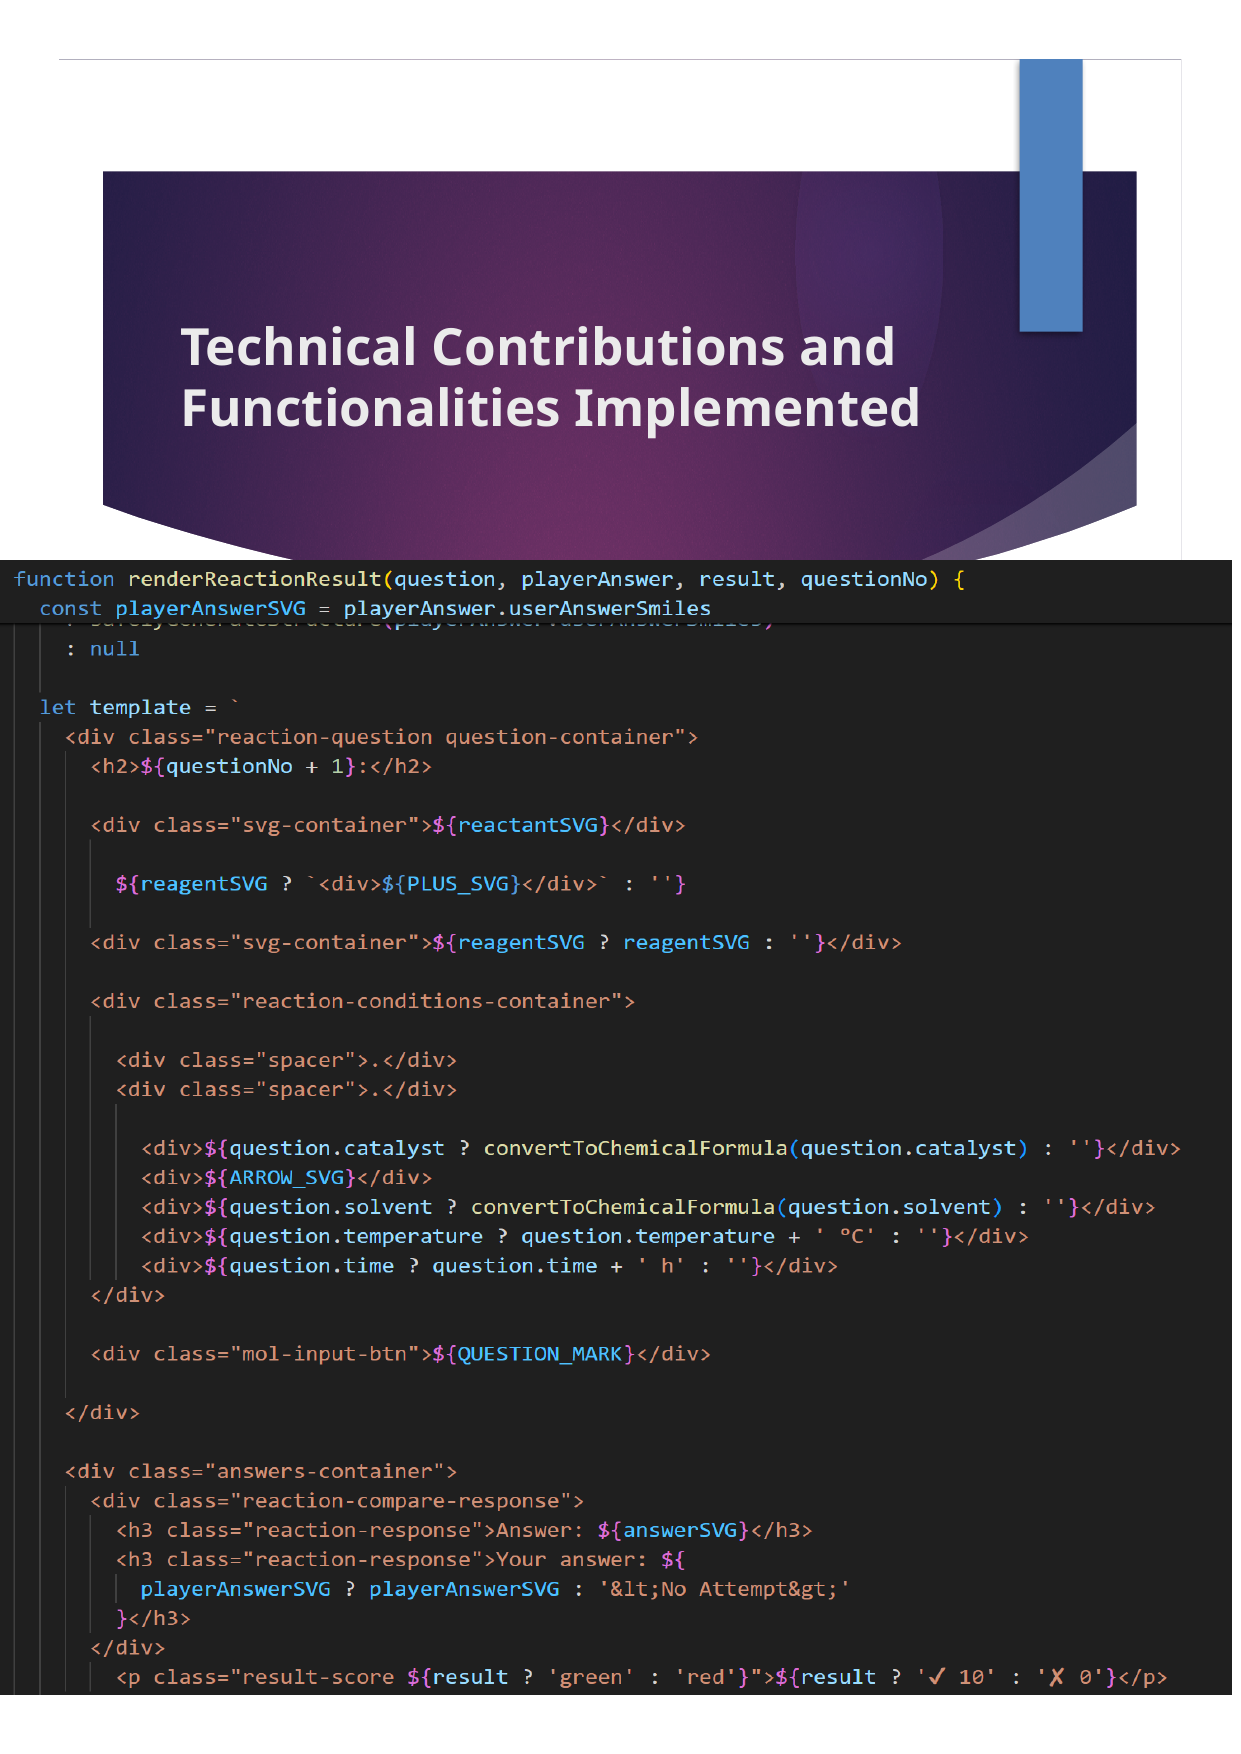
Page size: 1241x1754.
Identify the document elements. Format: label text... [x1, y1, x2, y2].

title Technical Contributions and Functionalities Implemented [165, 291, 972, 460]
picture [0, 172, 1232, 1695]
